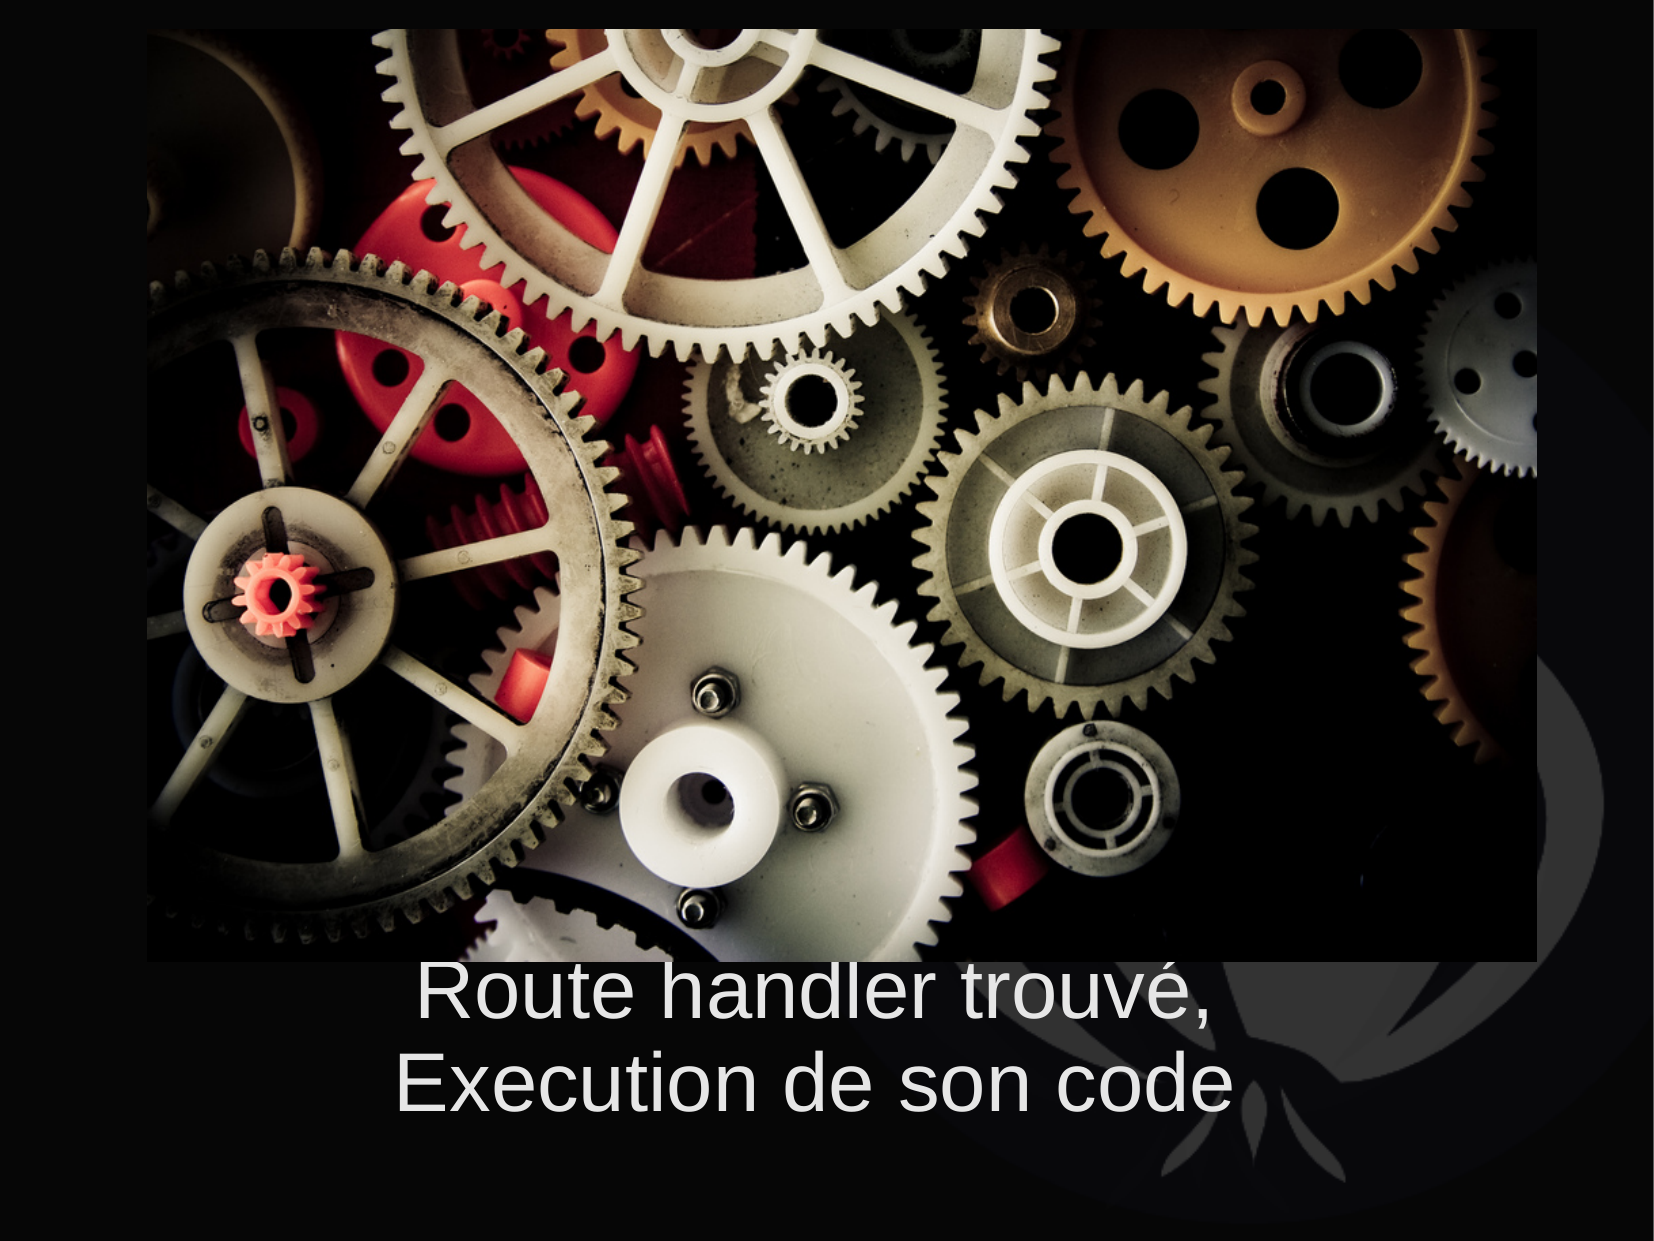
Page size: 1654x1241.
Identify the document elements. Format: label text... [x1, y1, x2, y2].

picture [0, 0, 1654, 1241]
subtitle Route handler trouvé, Execution de son code [82, 118, 1571, 1211]
